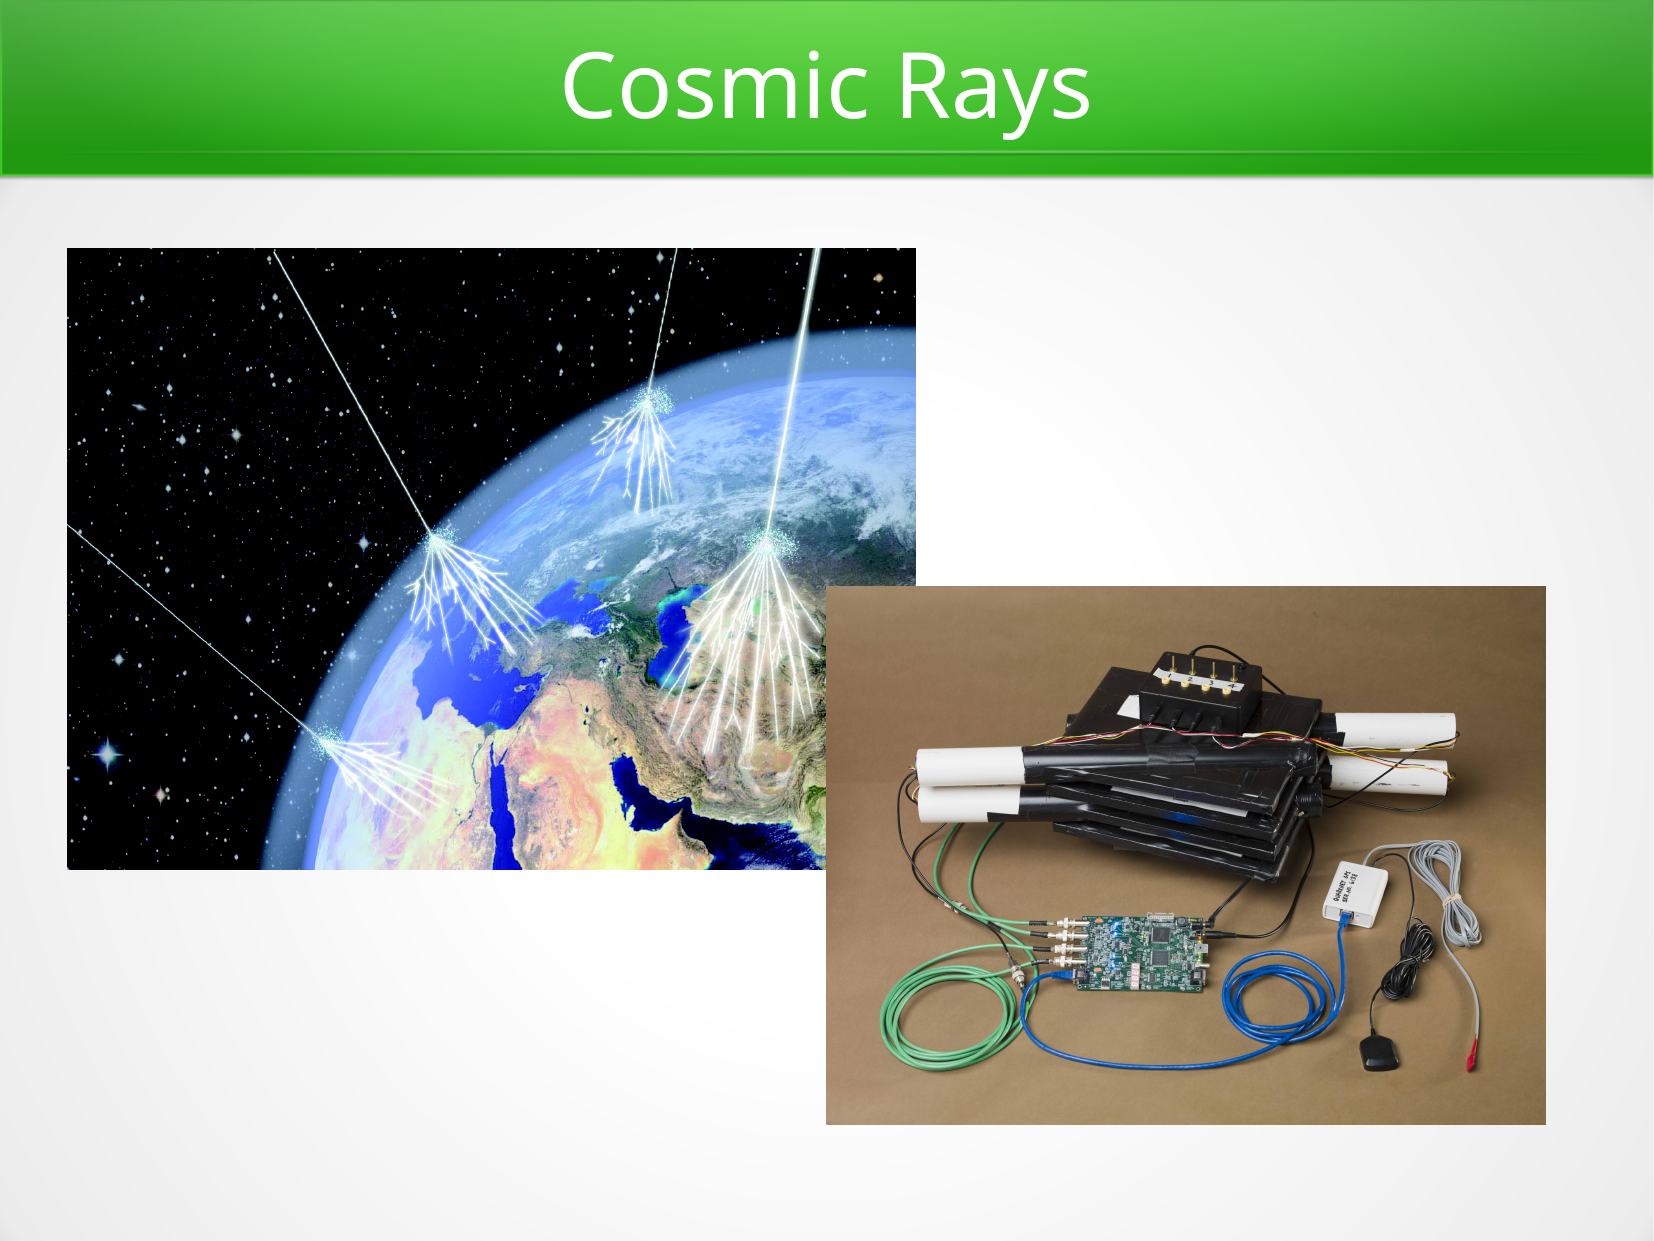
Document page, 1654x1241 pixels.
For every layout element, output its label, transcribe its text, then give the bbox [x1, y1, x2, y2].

title Cosmic Rays [82, 11, 1571, 154]
picture [0, 0, 1654, 1241]
